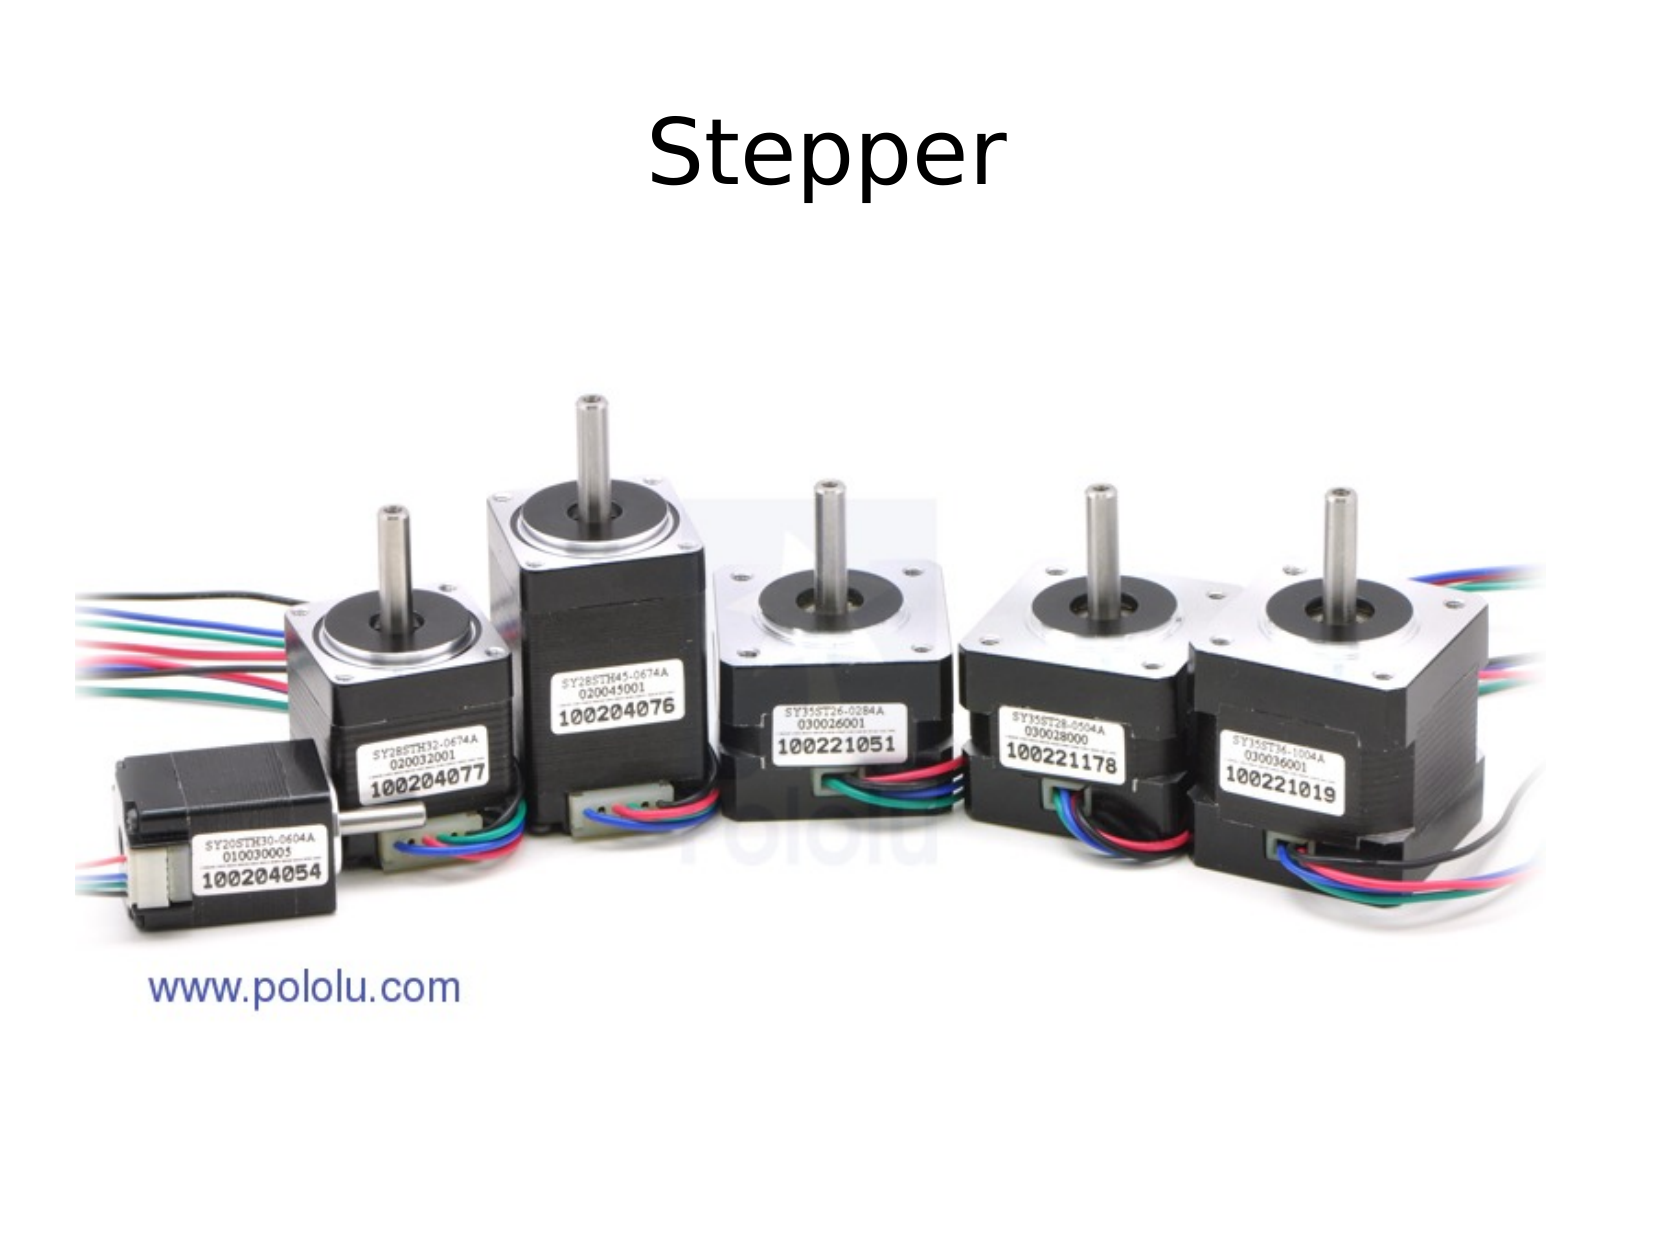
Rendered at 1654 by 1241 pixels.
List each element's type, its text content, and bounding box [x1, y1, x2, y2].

title Stepper [82, 49, 1571, 257]
picture [75, 315, 1546, 1051]
